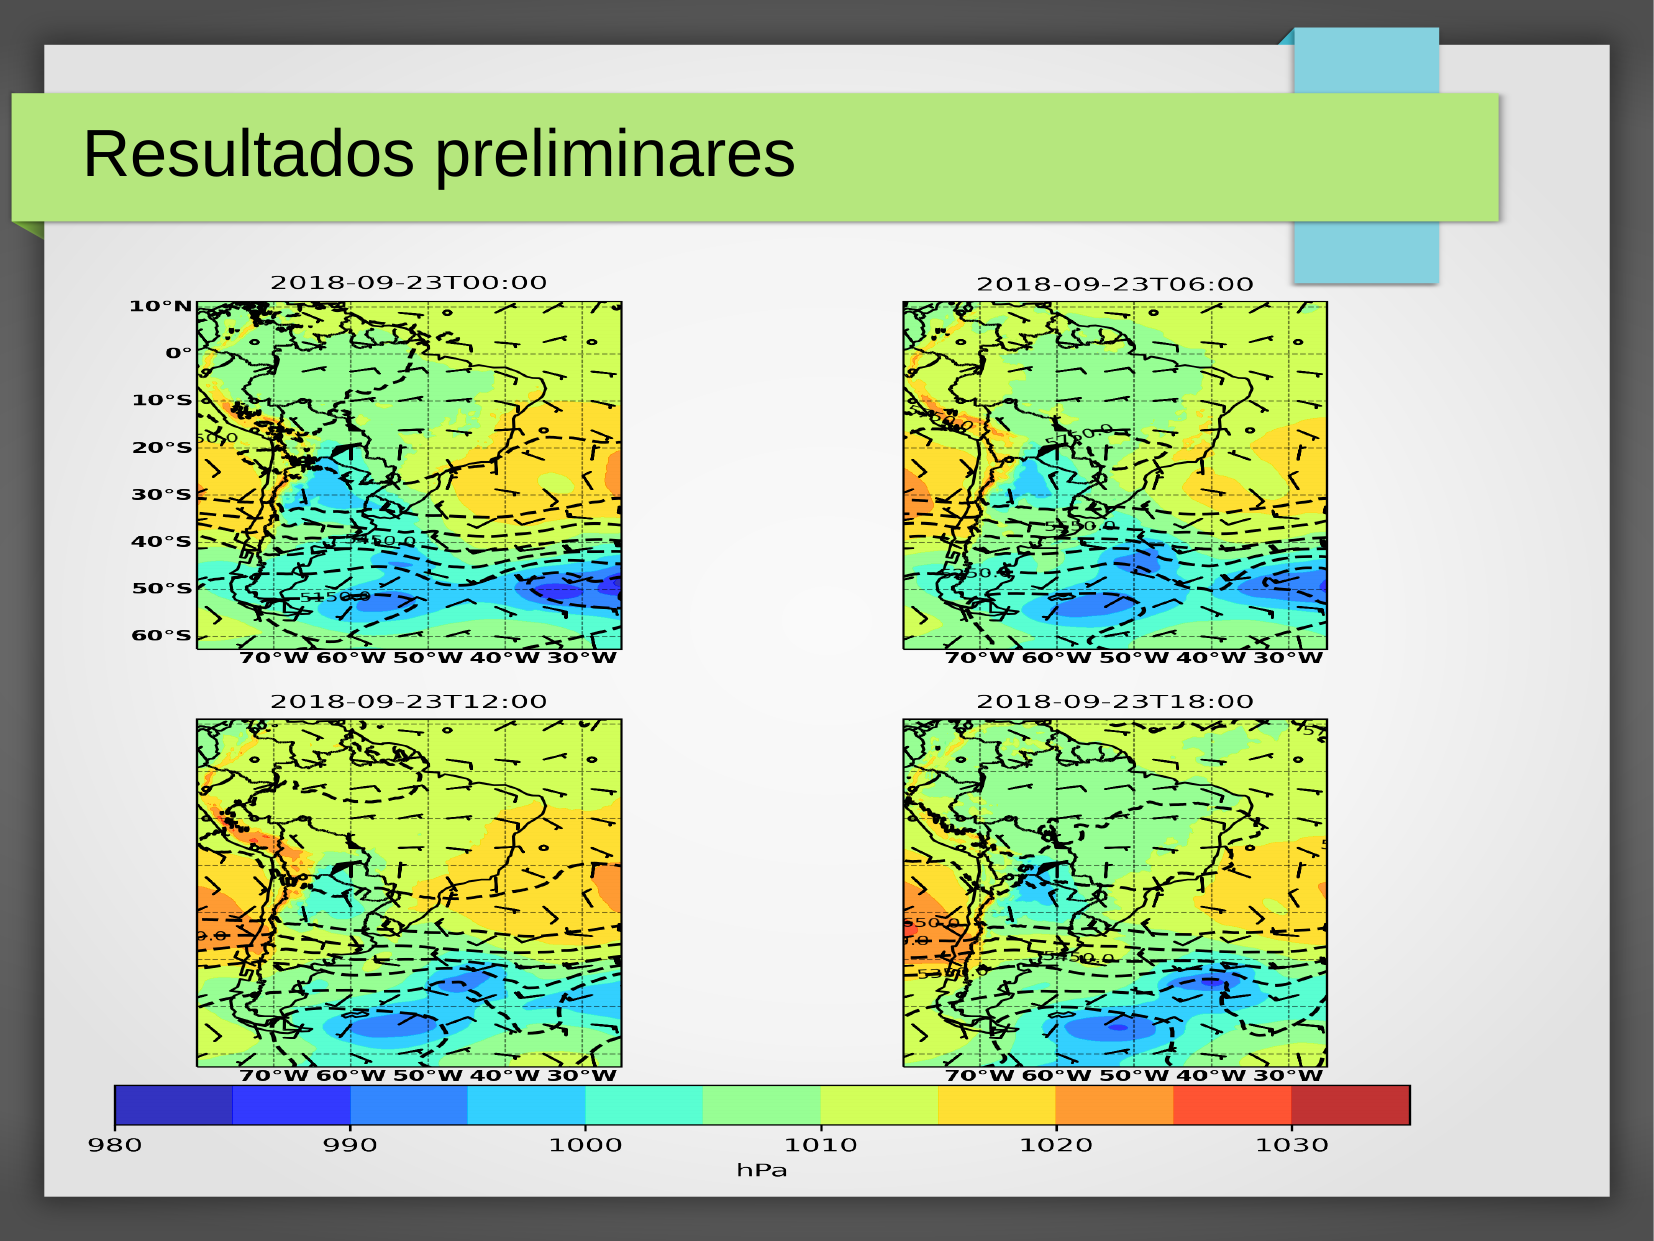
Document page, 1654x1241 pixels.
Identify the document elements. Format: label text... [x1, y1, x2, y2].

picture [0, 0, 1654, 1241]
title Resultados preliminares [82, 94, 1264, 213]
